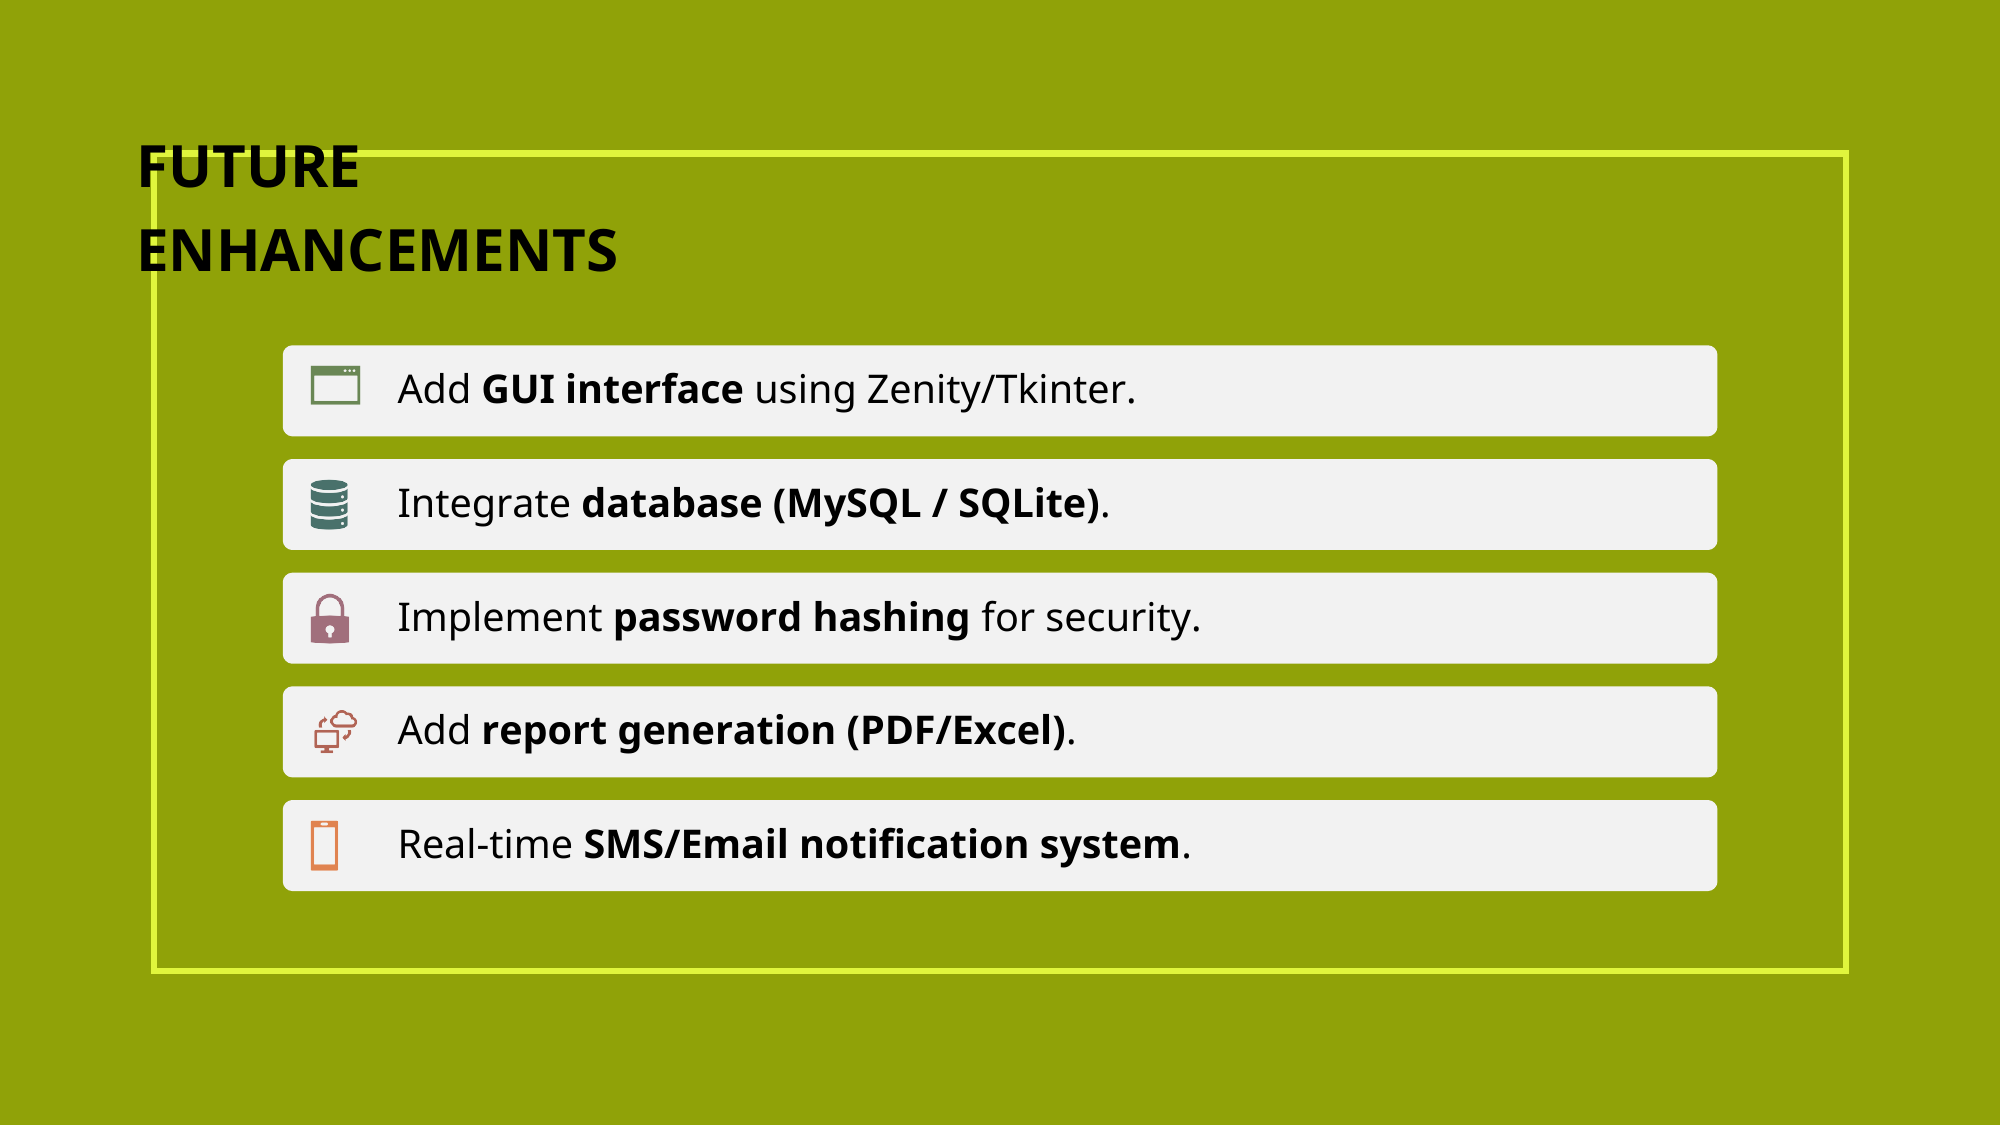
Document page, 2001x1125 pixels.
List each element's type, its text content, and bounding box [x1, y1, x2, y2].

text_box Implement password hashing for security. [387, 572, 1718, 664]
text_box Add GUI interface using Zenity/Tkinter. [387, 345, 1718, 437]
text_box Integrate database (MySQL / SQLite). [387, 459, 1718, 551]
text_box FUTURE ENHANCEMENTS [121, 107, 763, 299]
text_box Add report generation (PDF/Excel). [387, 686, 1718, 778]
text_box Real-time SMS/Email notification system. [387, 800, 1718, 892]
text_box [0, 0, 2000, 1125]
